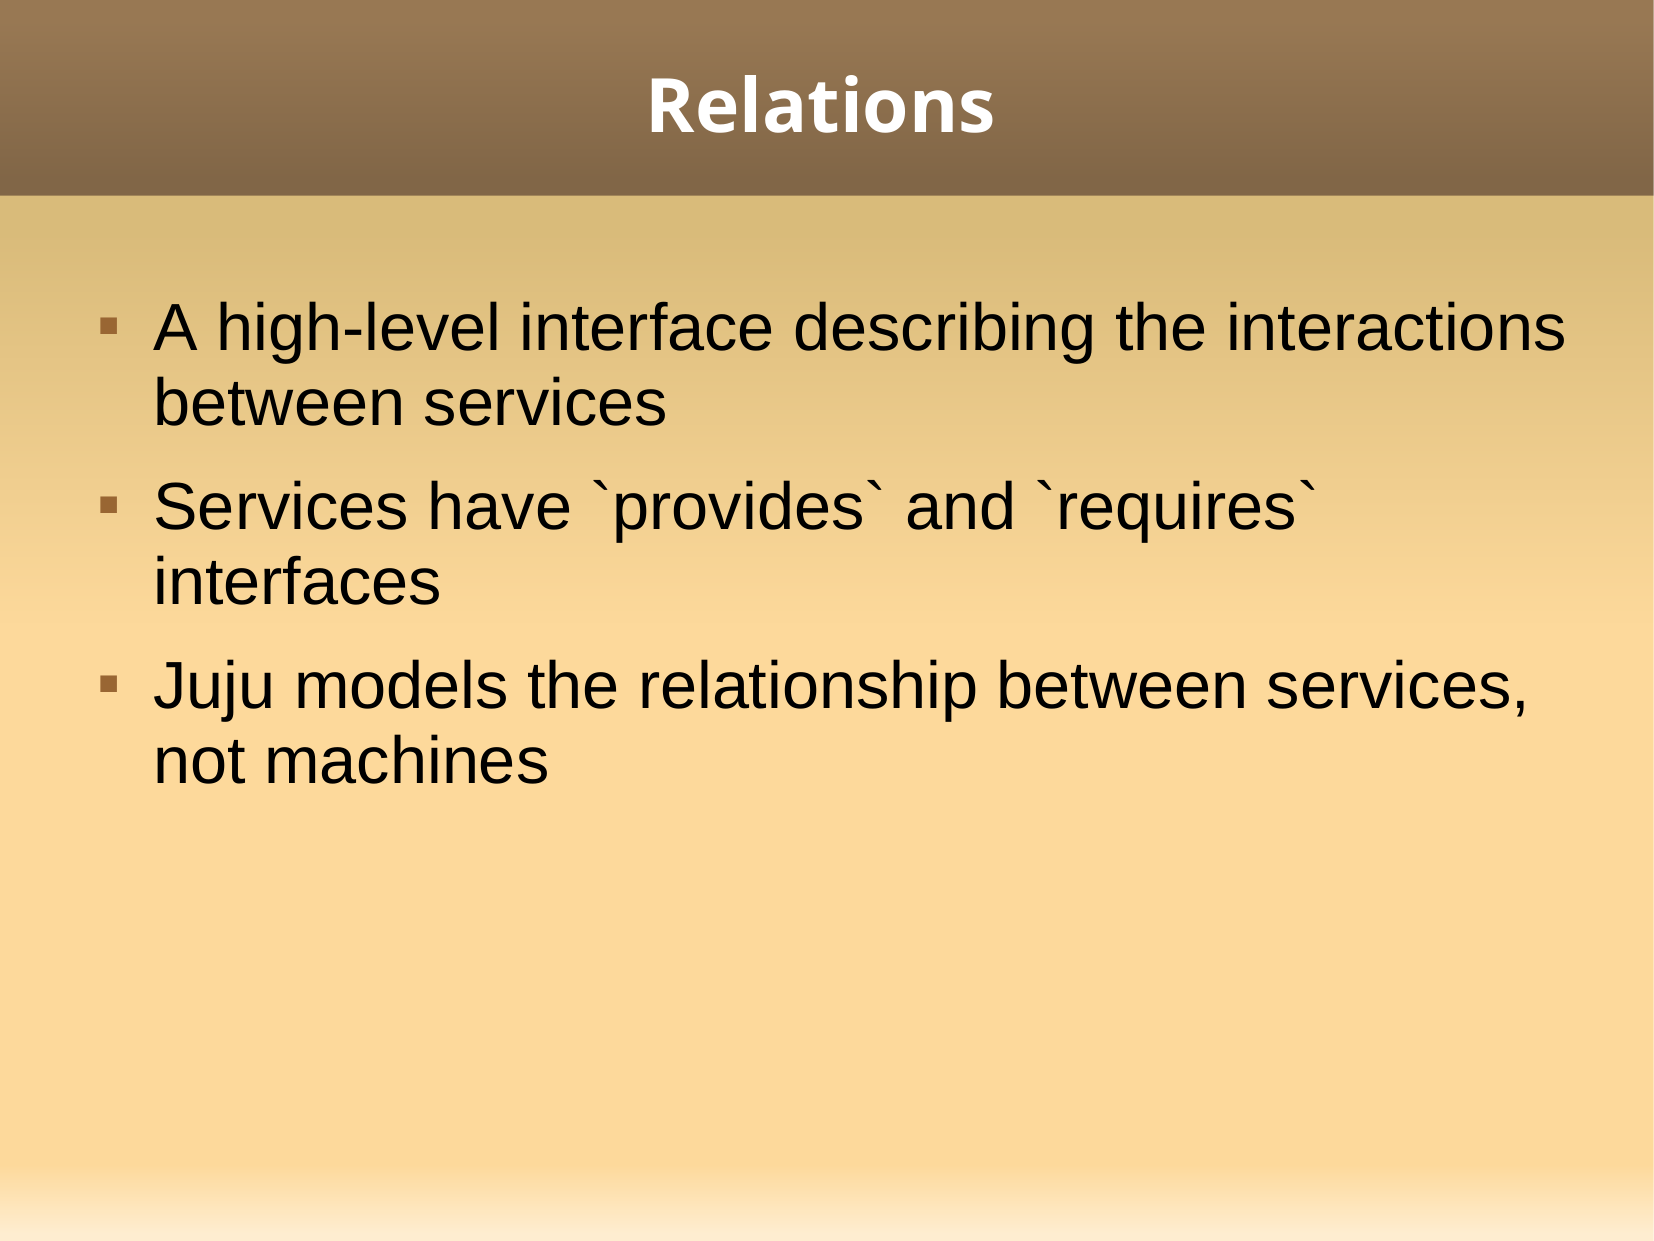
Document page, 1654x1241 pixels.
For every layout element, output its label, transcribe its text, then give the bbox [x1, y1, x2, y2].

list A high-level interface describing the interactions between services Services have `provides` and `requires` interfaces Juju models the relationship between services, not machines [82, 290, 1571, 798]
title Relations [76, 7, 1565, 200]
picture [0, 0, 1654, 1241]
